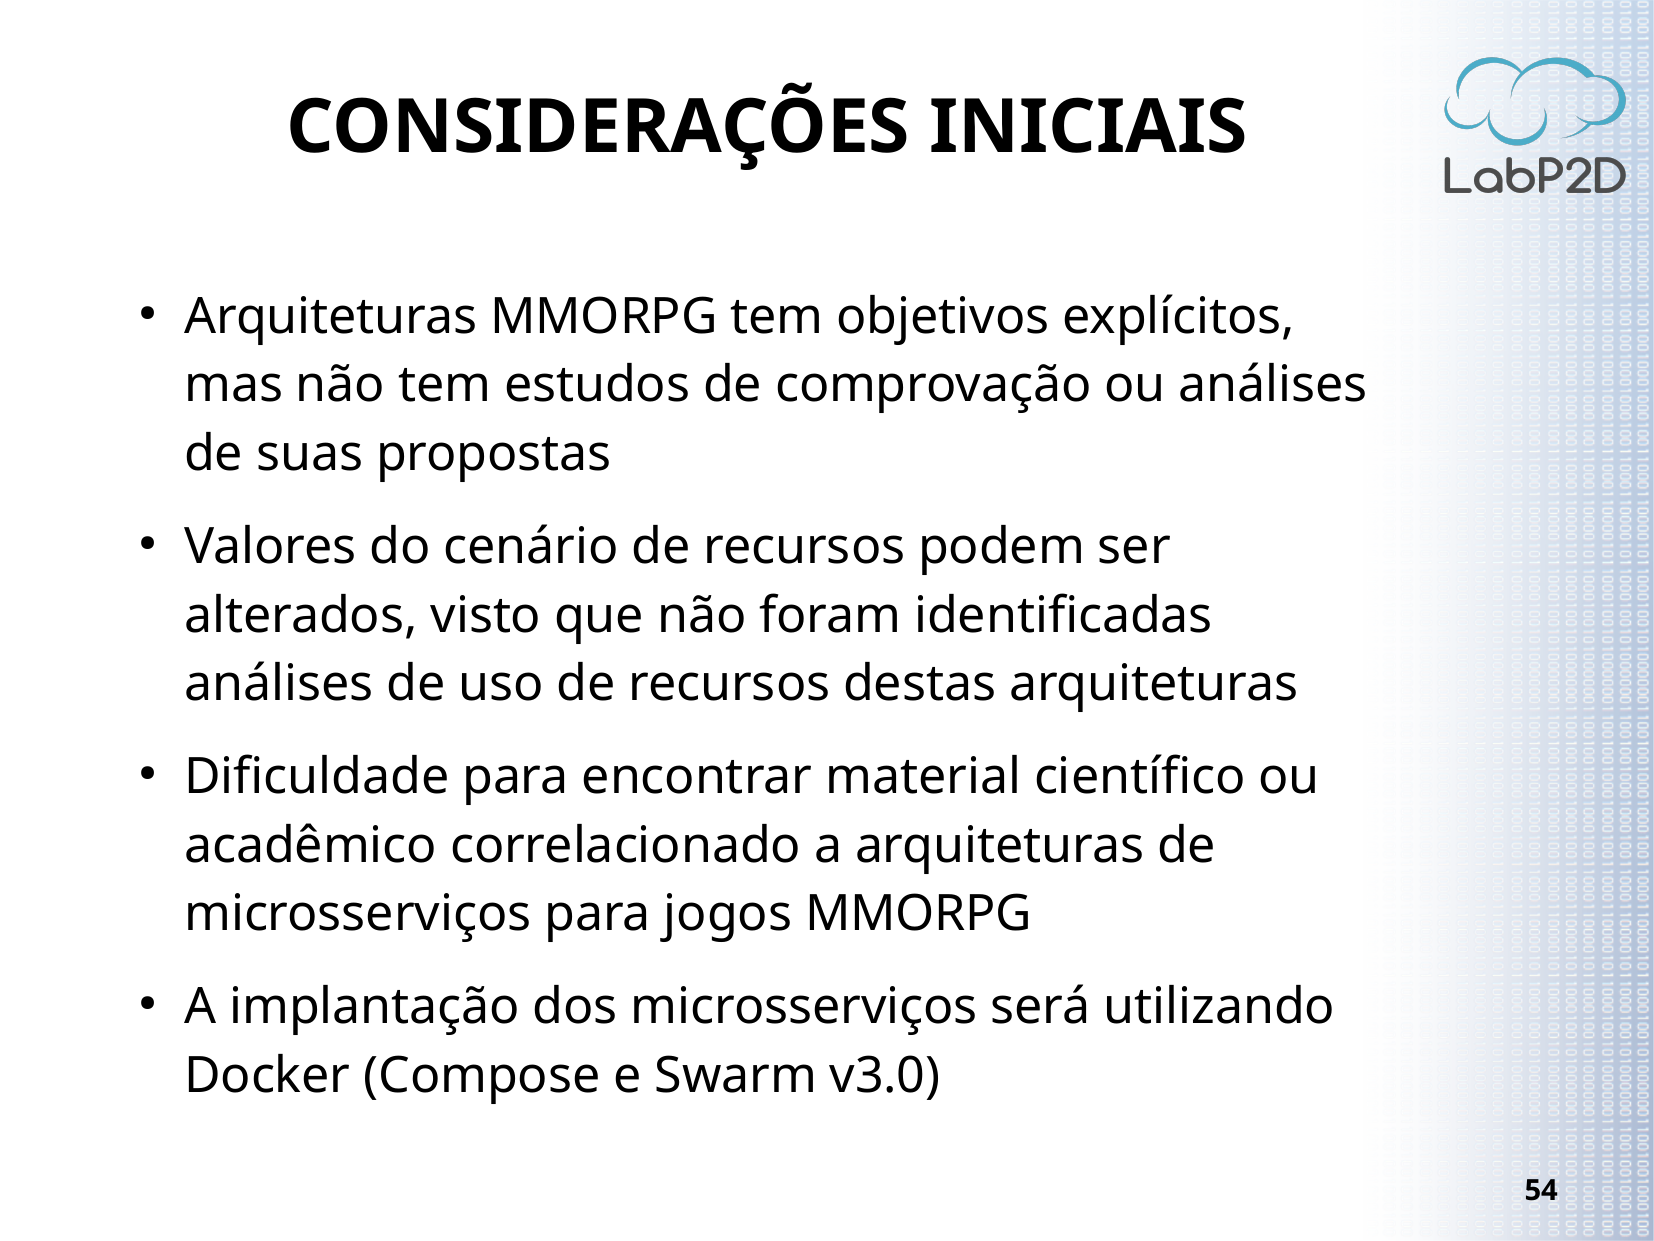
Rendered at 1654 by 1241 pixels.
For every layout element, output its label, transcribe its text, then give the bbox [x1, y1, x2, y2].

title CONSIDERAÇÕES INICIAIS [82, 19, 1453, 227]
picture [1360, 1, 1654, 1240]
list Arquiteturas MMORPG tem objetivos explícitos, mas não tem estudos de comprovação ou análises de suas propostas Valores do cenário de recursos podem ser alterados, visto que não foram identificadas análises de uso de recursos destas arquiteturas Dificuldade para encontrar material científico ou acadêmico correlacionado a arquiteturas de microsserviços para jogos MMORPG A implantação dos microsserviços será utilizando Docker (Compose e Swarm v3.0) [123, 271, 1406, 1116]
